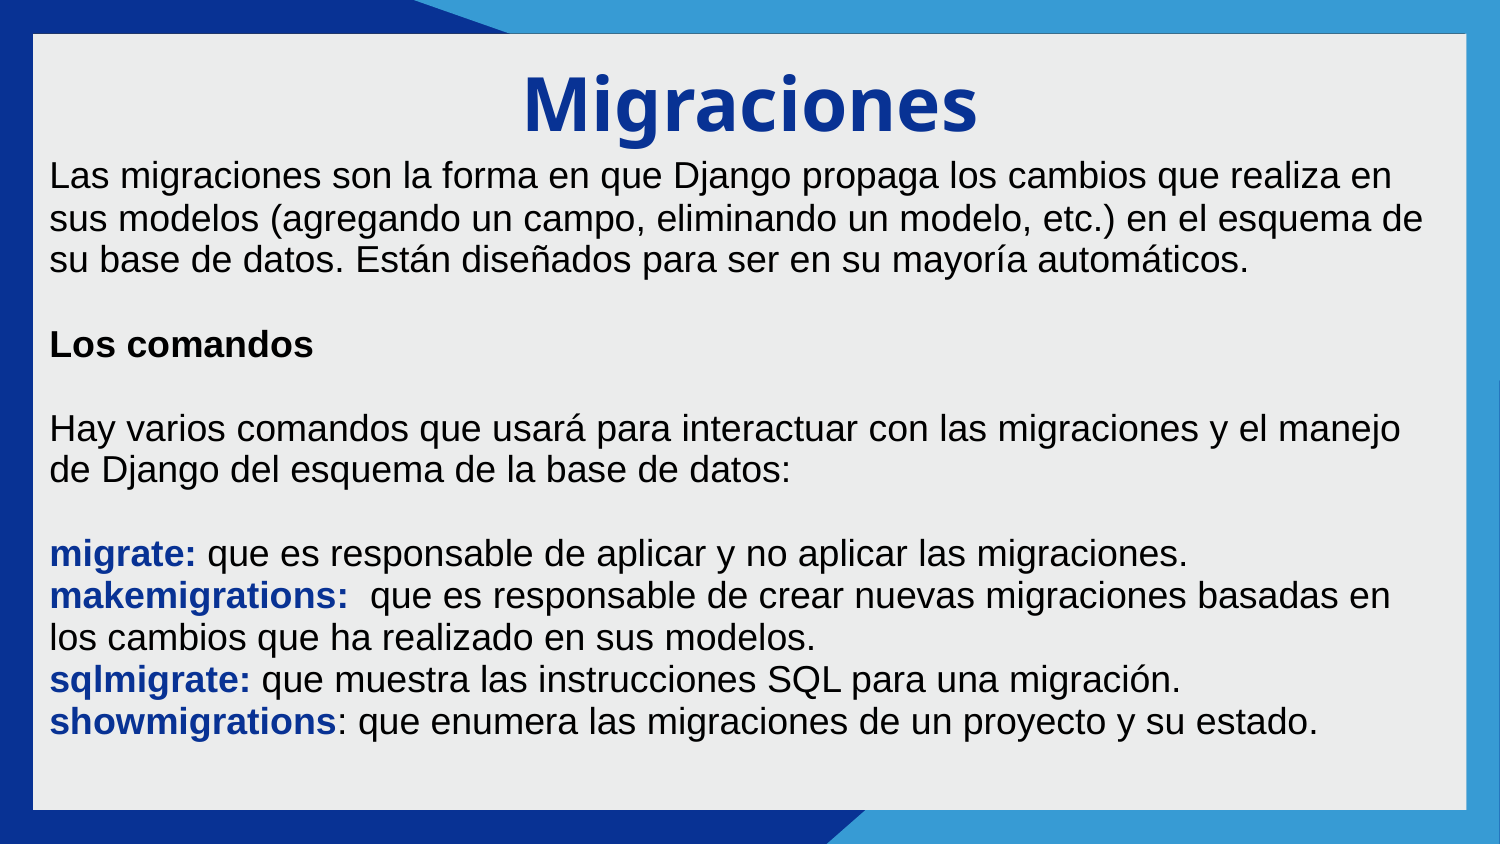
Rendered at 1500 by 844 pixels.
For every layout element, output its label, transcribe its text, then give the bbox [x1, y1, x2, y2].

text_box Las migraciones son la forma en que Django propaga los cambios que realiza en sus modelos (agregando un campo, eliminando un modelo, etc.) en el esquema de su base de datos. Están diseñados para ser en su mayoría automáticos. Los comandos Hay varios comandos que usará para interactuar con las migraciones y el manejo de Django del esquema de la base de datos: migrate: que es responsable de aplicar y no aplicar las migraciones. makemigrations: que es responsable de crear nuevas migraciones basadas en los cambios que ha realizado en sus modelos. sqlmigrate: que muestra las instrucciones SQL para una migración. showmigrations: que enumera las migraciones de un proyecto y su estado. [34, 147, 1447, 751]
title Migraciones [34, 36, 1466, 178]
